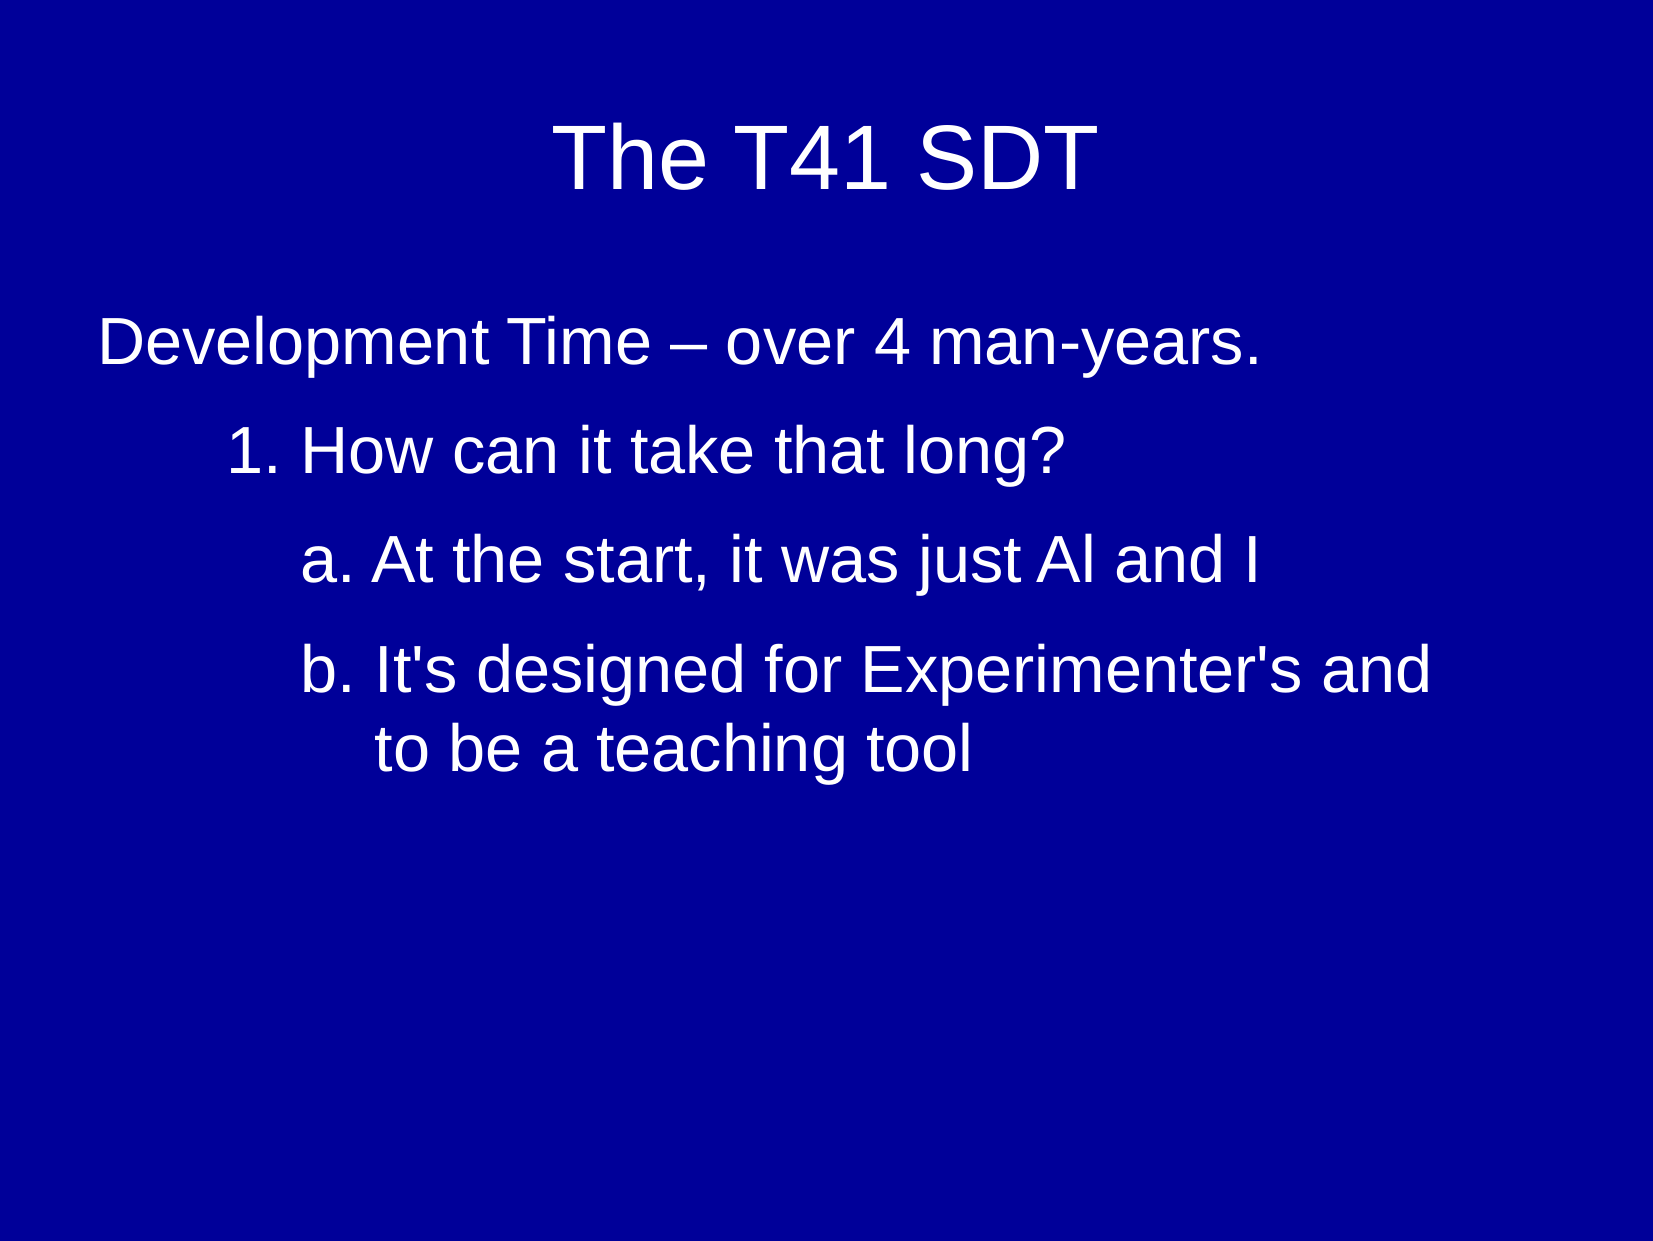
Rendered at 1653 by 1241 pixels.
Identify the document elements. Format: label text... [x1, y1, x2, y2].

text_box Development Time – over 4 man-years. 1. How can it take that long? a. At the start, it was just Al and I b. It's designed for Experimenter's and to be a teaching tool [82, 290, 1571, 1109]
text_box The T41 SDT [82, 49, 1571, 257]
